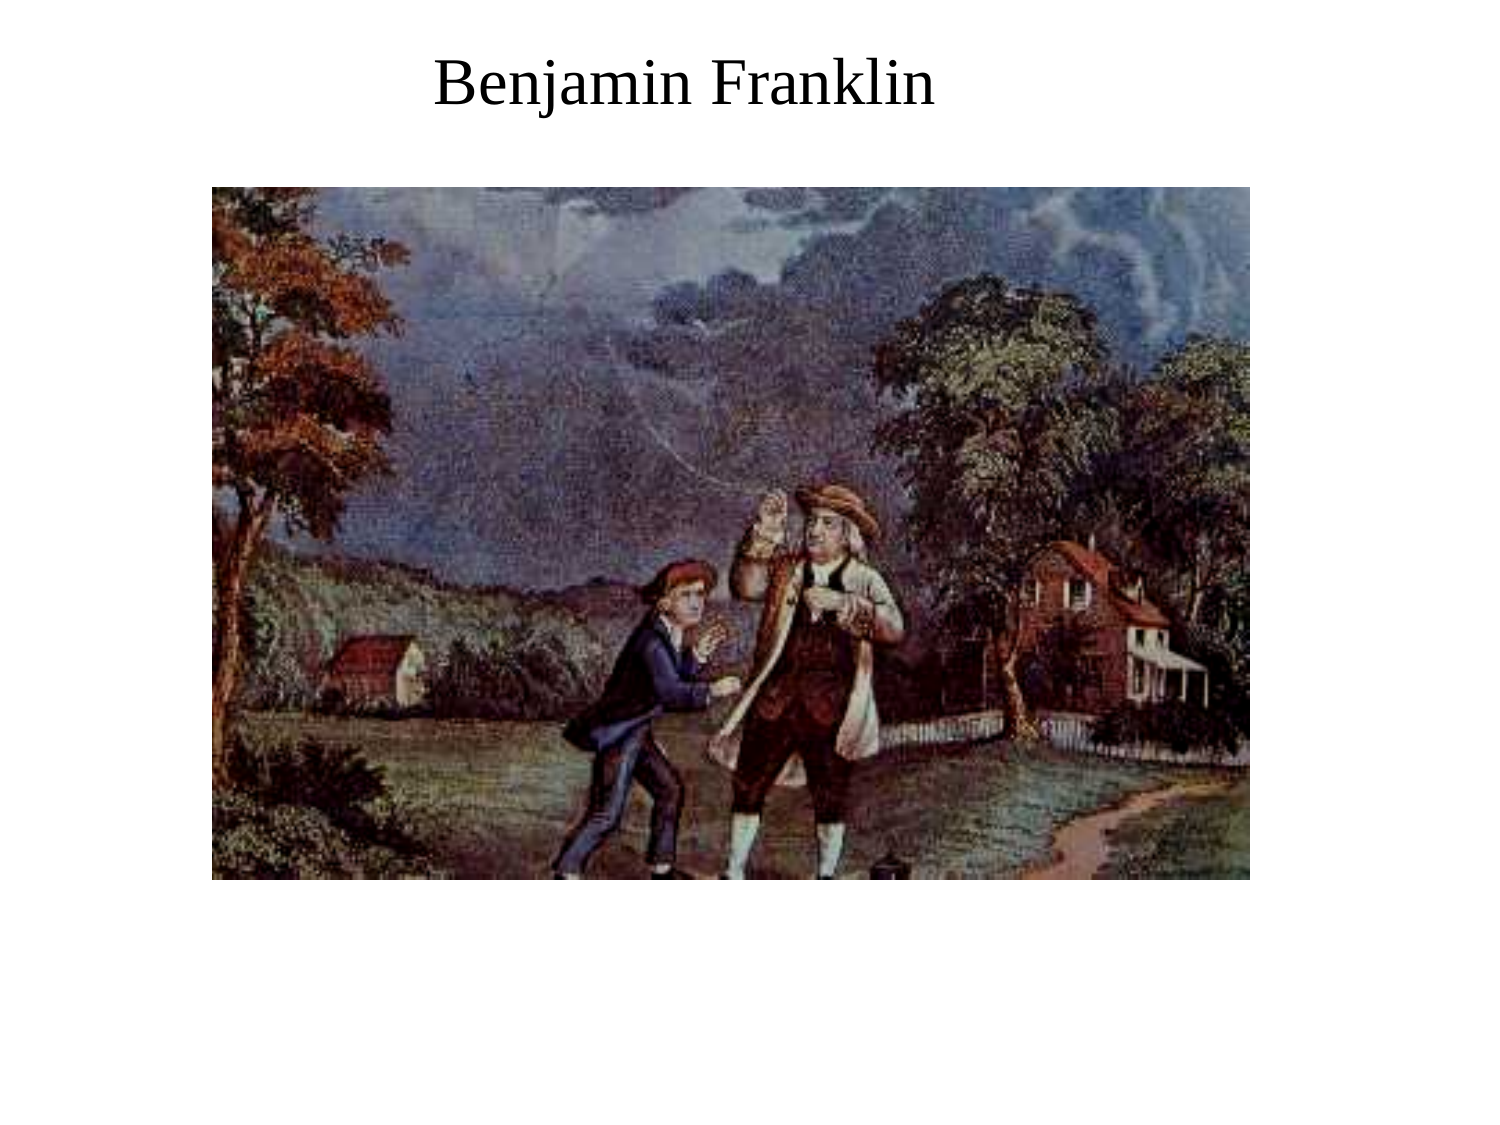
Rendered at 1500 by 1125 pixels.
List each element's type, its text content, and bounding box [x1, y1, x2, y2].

picture [212, 187, 1250, 880]
text_box Benjamin Franklin [419, 30, 1081, 126]
